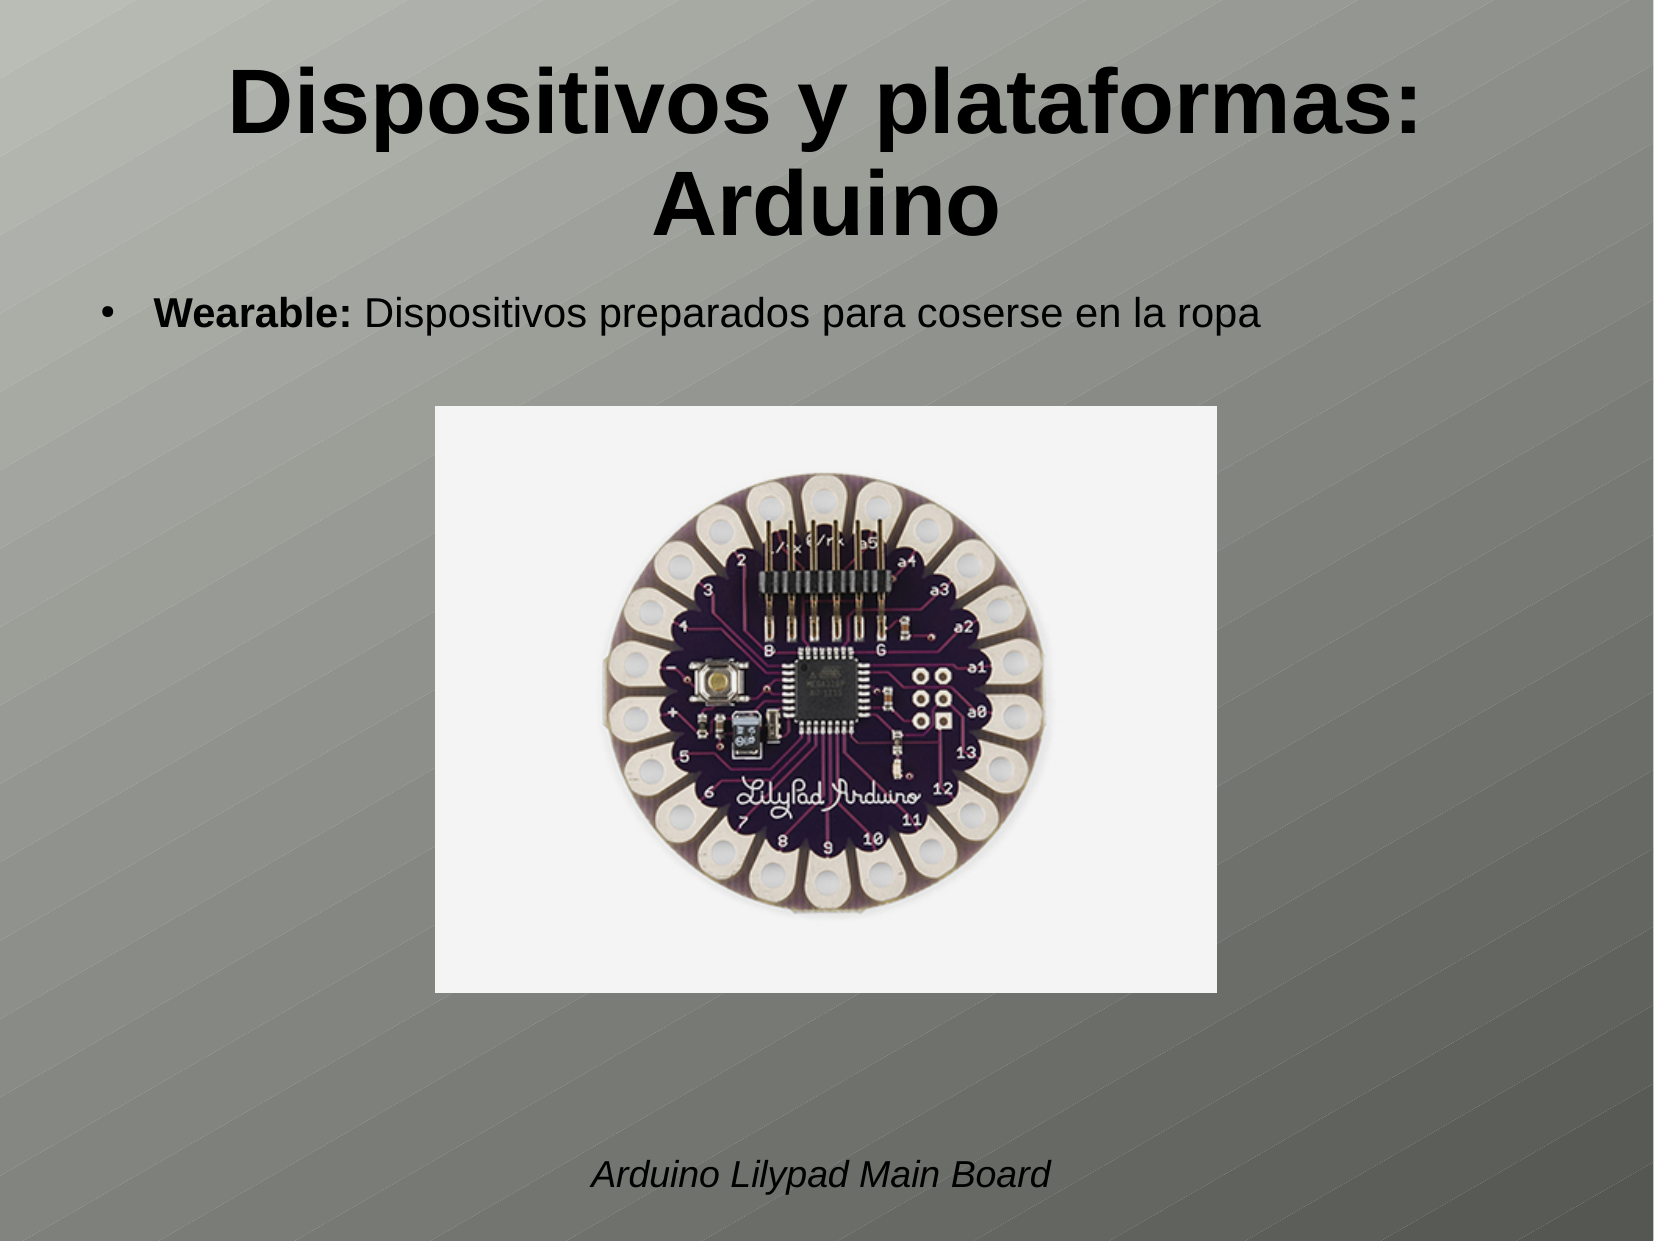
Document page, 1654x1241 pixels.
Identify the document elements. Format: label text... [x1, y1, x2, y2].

title Dispositivos y plataformas: Arduino [82, 49, 1571, 257]
picture [435, 406, 1217, 993]
text_box Arduino Lilypad Main Board [366, 1145, 1276, 1203]
list Wearable: Dispositivos preparados para coserse en la ropa [82, 290, 1571, 1182]
